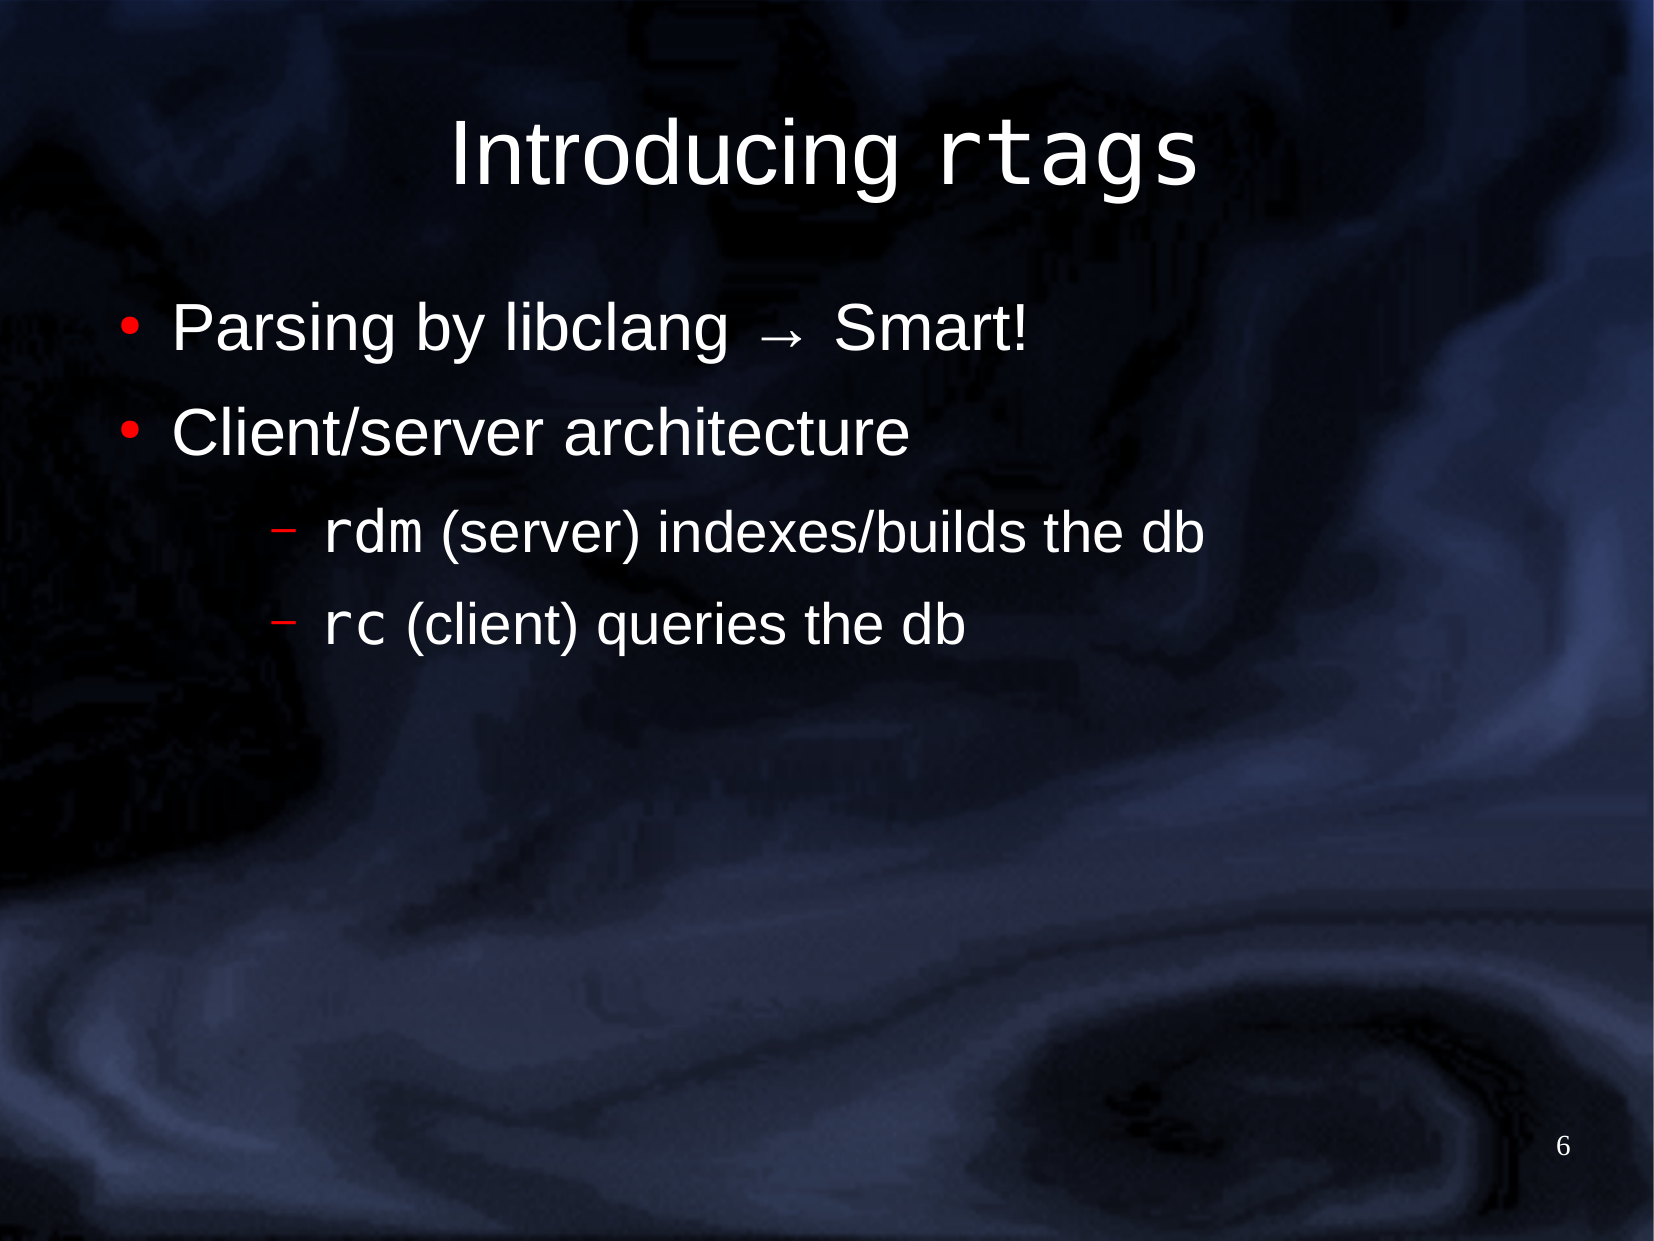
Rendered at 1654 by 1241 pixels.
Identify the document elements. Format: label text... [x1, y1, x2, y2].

title Introducing rtags [82, 49, 1571, 257]
list Parsing by libclang → Smart! Client/server architecture rdm (server) indexes/builds the db rc (client) queries the db [82, 290, 1571, 1010]
picture [0, 0, 1654, 1241]
